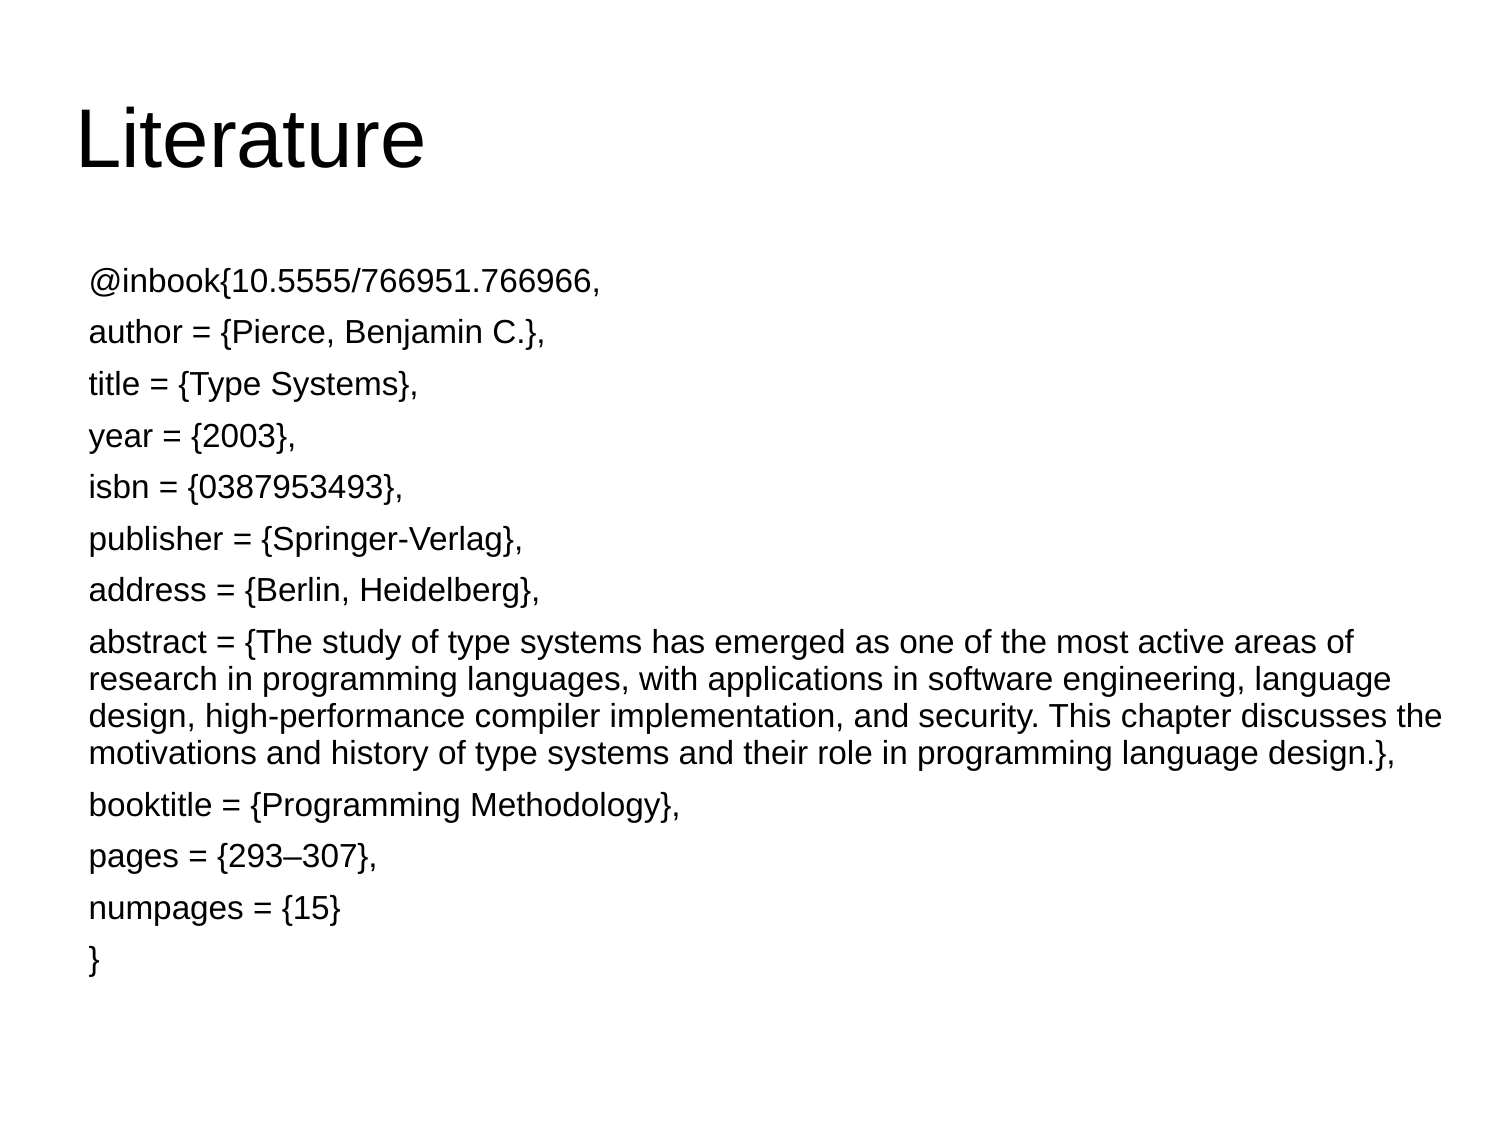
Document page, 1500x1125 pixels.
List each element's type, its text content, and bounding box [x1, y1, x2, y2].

title Literature [75, 45, 1426, 233]
list @inbook{10.5555/766951.766966, author = {Pierce, Benjamin C.}, title = {Type Systems}, year = {2003}, isbn = {0387953493}, publisher = {Springer-Verlag}, address = {Berlin, Heidelberg}, abstract = {The study of type systems has emerged as one of the most active areas of research in programming languages, with applications in software engineering, language design, high-performance compiler implementation, and security. This chapter discusses the motivations and history of type systems and their role in programming language design.}, booktitle = {Programming Methodology}, pages = {293–307}, numpages = {15} } [88, 262, 1477, 1007]
